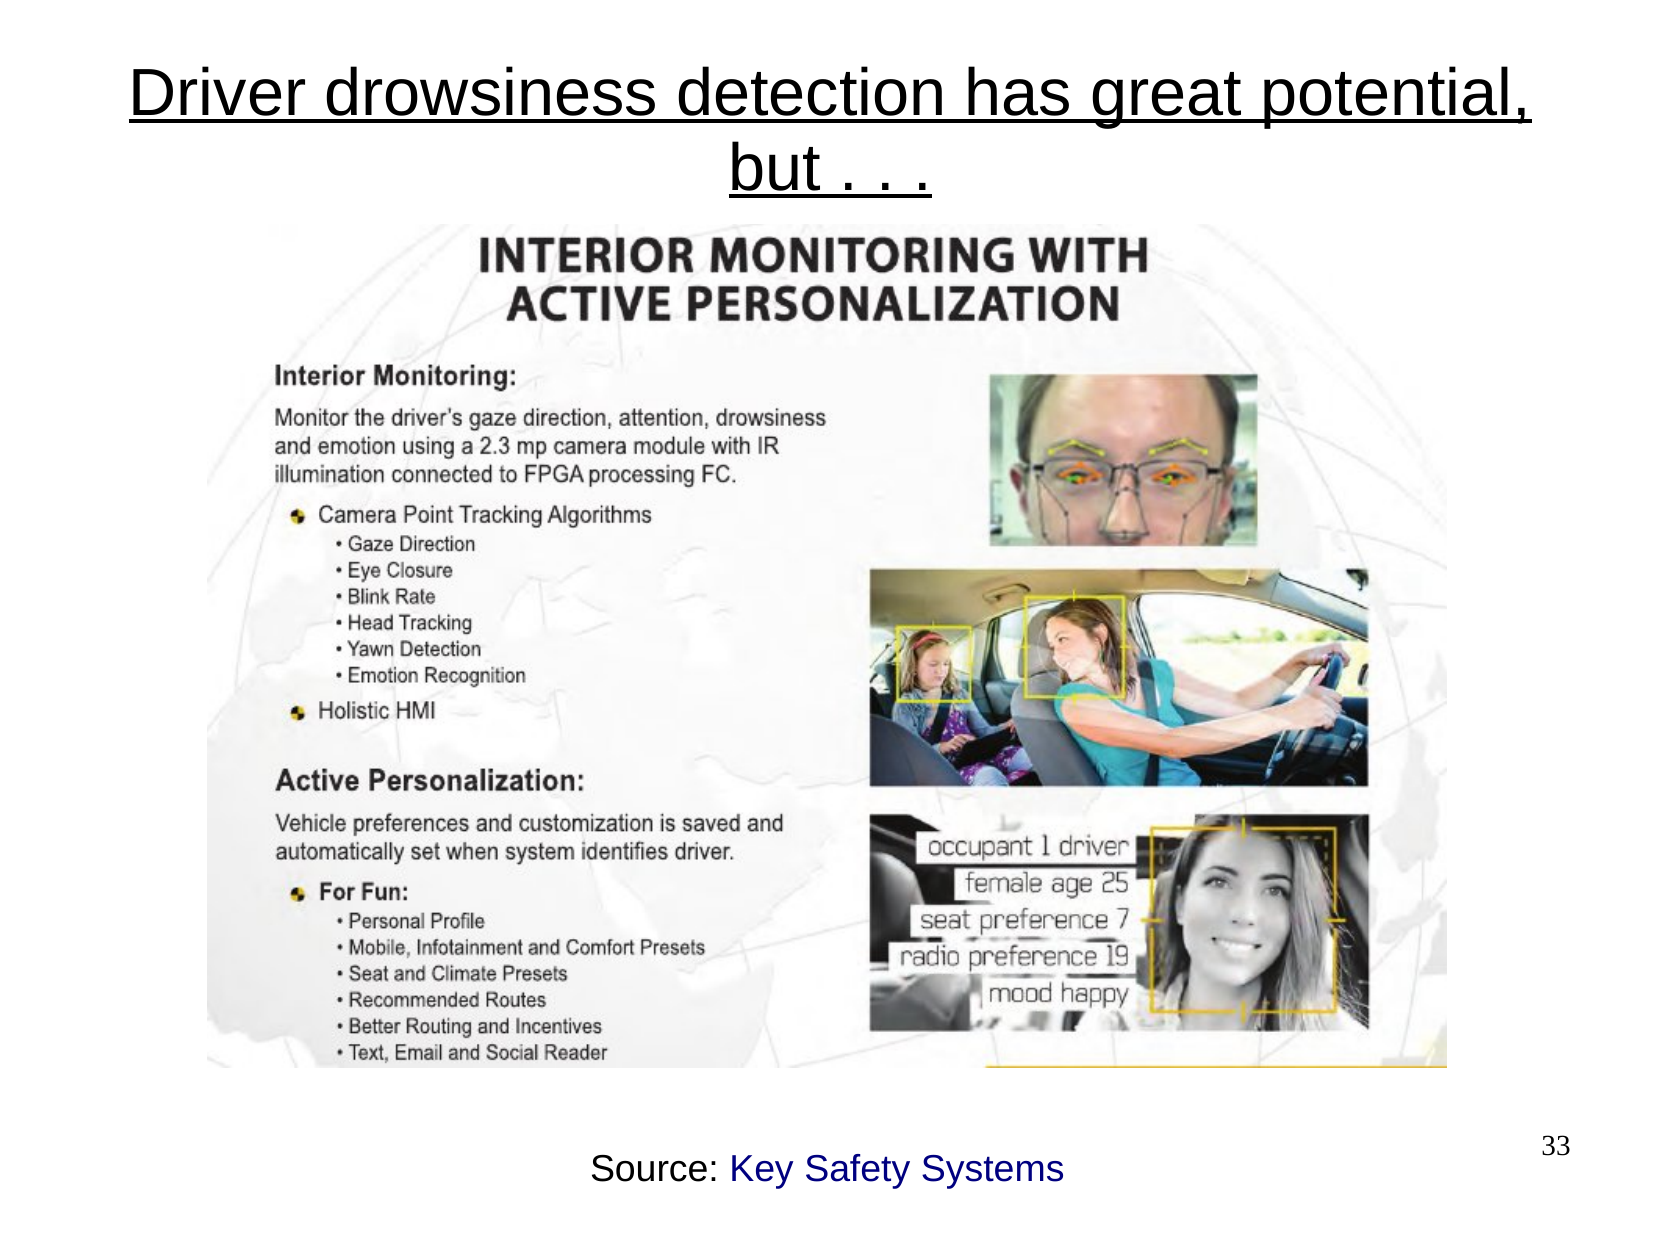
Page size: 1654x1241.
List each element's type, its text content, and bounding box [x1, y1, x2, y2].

picture [207, 224, 1447, 1068]
title Driver drowsiness detection has great potential, but . . . [90, 49, 1571, 211]
text_box Source: Key Safety Systems [575, 1140, 1079, 1197]
